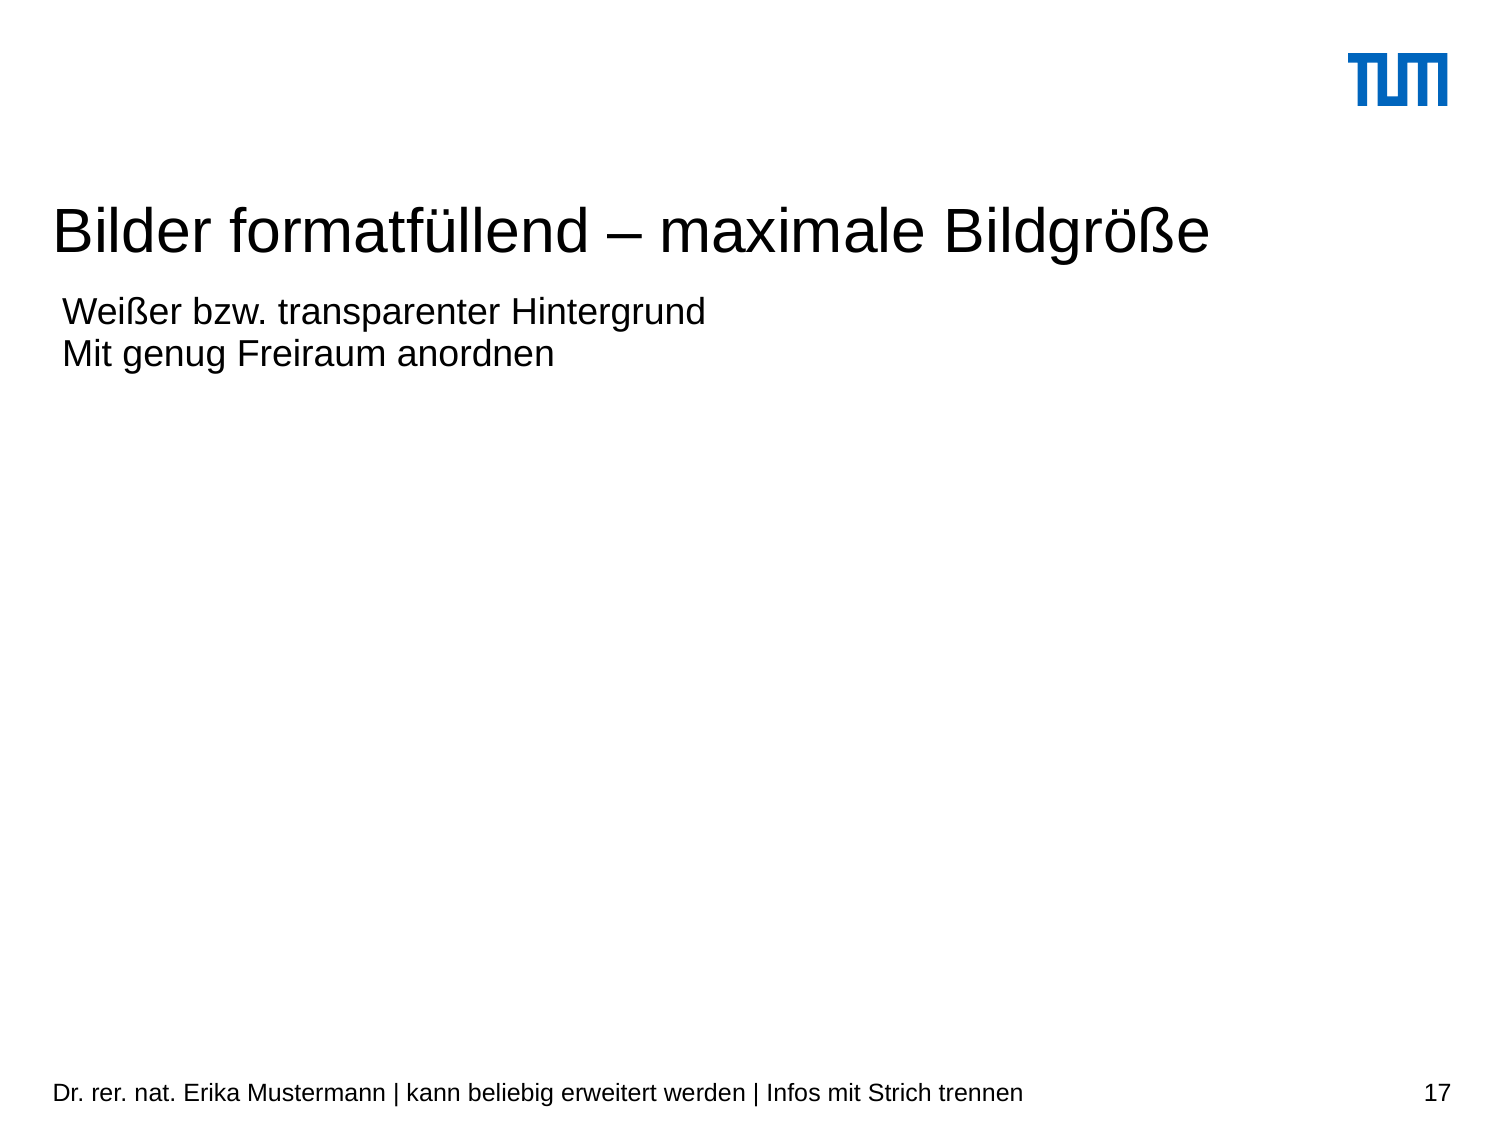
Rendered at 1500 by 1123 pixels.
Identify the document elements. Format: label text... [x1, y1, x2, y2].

title Bilder formatfüllend – maximale Bildgröße [52, 195, 1453, 266]
text_box Weißer bzw. transparenter Hintergrund Mit genug Freiraum anordnen [47, 283, 1217, 383]
